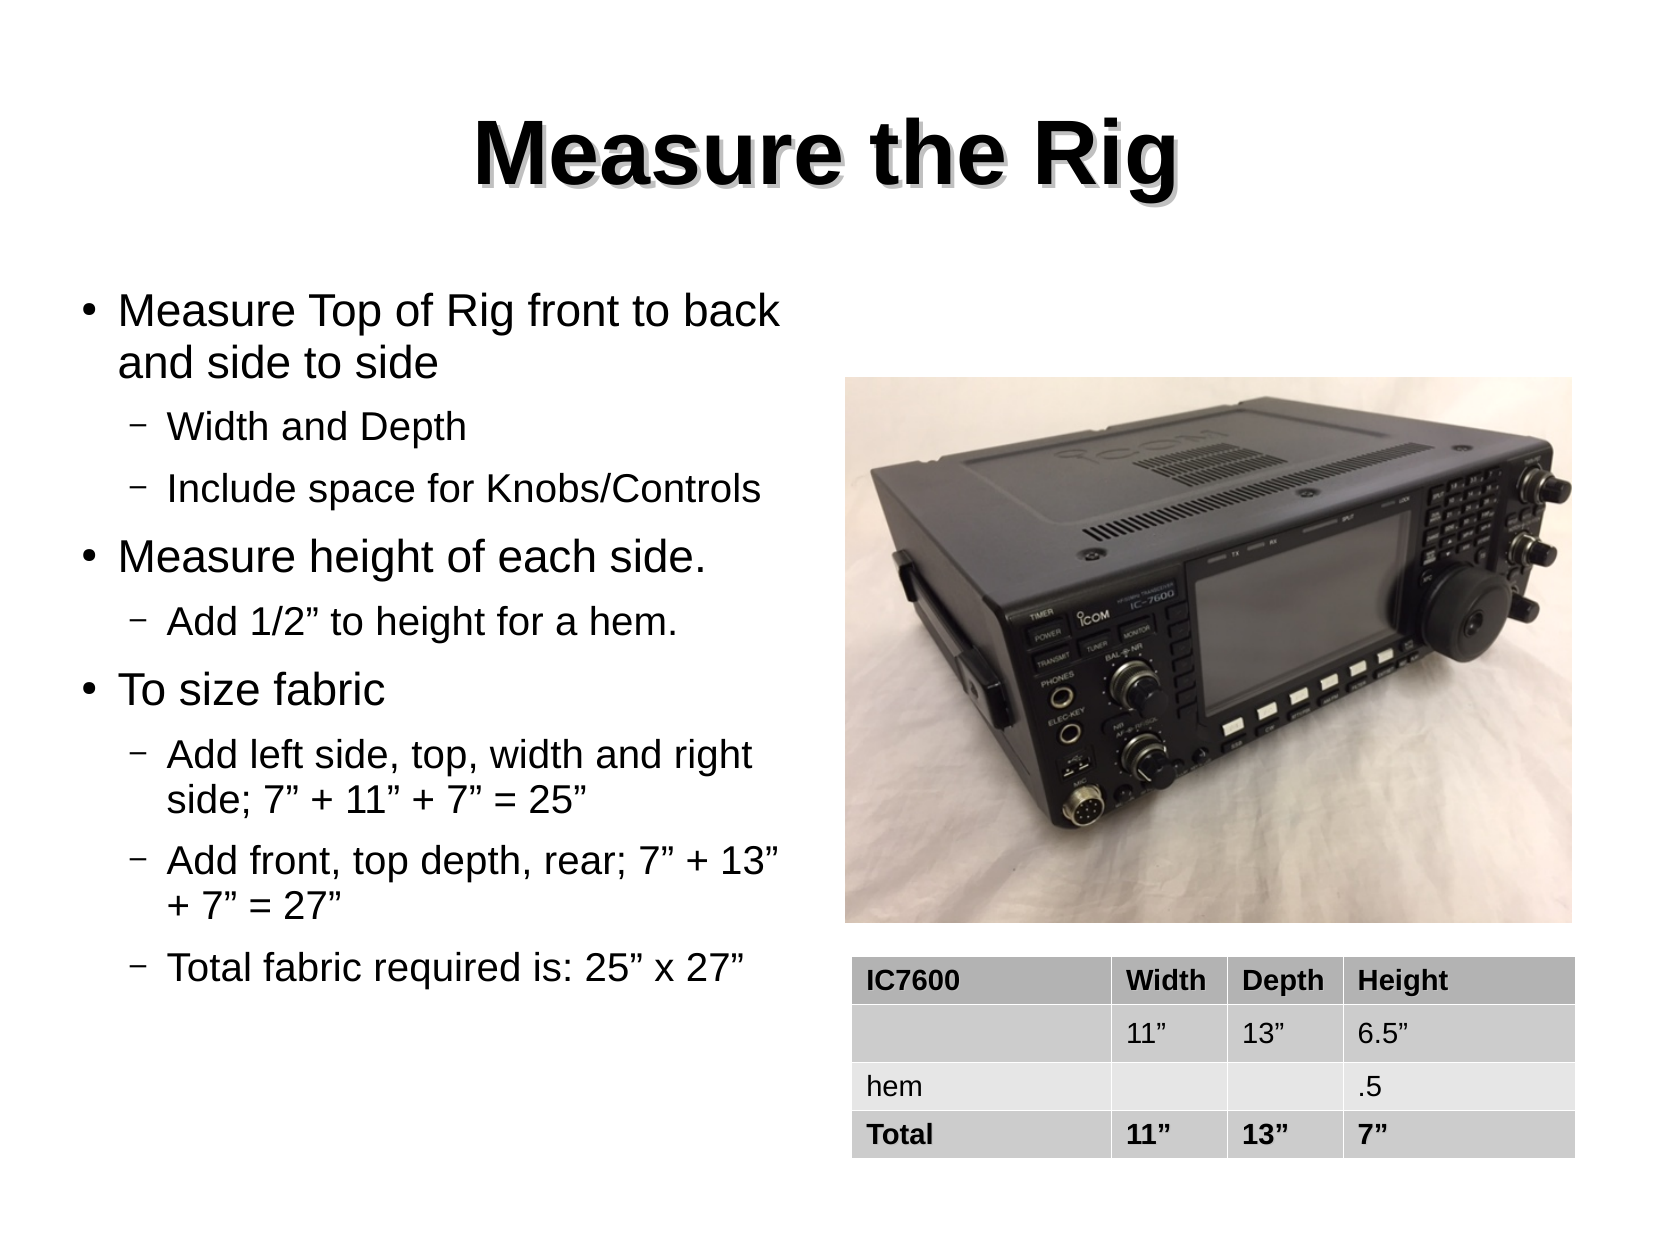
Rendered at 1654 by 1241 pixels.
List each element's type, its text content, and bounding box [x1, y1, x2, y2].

table_cell [1112, 1063, 1227, 1110]
table_cell 7” [1344, 1111, 1575, 1158]
list Measure Top of Rig front to back and side to side Width and Depth Include space for Knobs/Controls Measure height of each side. Add 1/2” to height for a hem. To size fabric Add left side, top, width and right side; 7” + 11” + 7” = 25” Add front, top depth, rear; 7” + 13” + 7” = 27” Total fabric required is: 25” x 27” [68, 285, 796, 1005]
table_header Width [1112, 957, 1227, 1004]
table_cell .5 [1344, 1063, 1575, 1110]
table_header IC7600 [852, 957, 1111, 1004]
table_cell 13” [1228, 1111, 1343, 1158]
table_cell 11” [1112, 1111, 1227, 1158]
table_cell hem [852, 1063, 1111, 1110]
table_cell 13” [1228, 1005, 1343, 1062]
picture [845, 377, 1572, 923]
table_cell 11” [1112, 1005, 1227, 1062]
table_cell [1228, 1063, 1343, 1110]
title Measure the Rig [82, 49, 1571, 257]
table_header Height [1344, 957, 1575, 1004]
table_header Depth [1228, 957, 1343, 1004]
table_cell Total [852, 1111, 1111, 1158]
table_cell 6.5” [1344, 1005, 1575, 1062]
table_cell [852, 1005, 1111, 1062]
